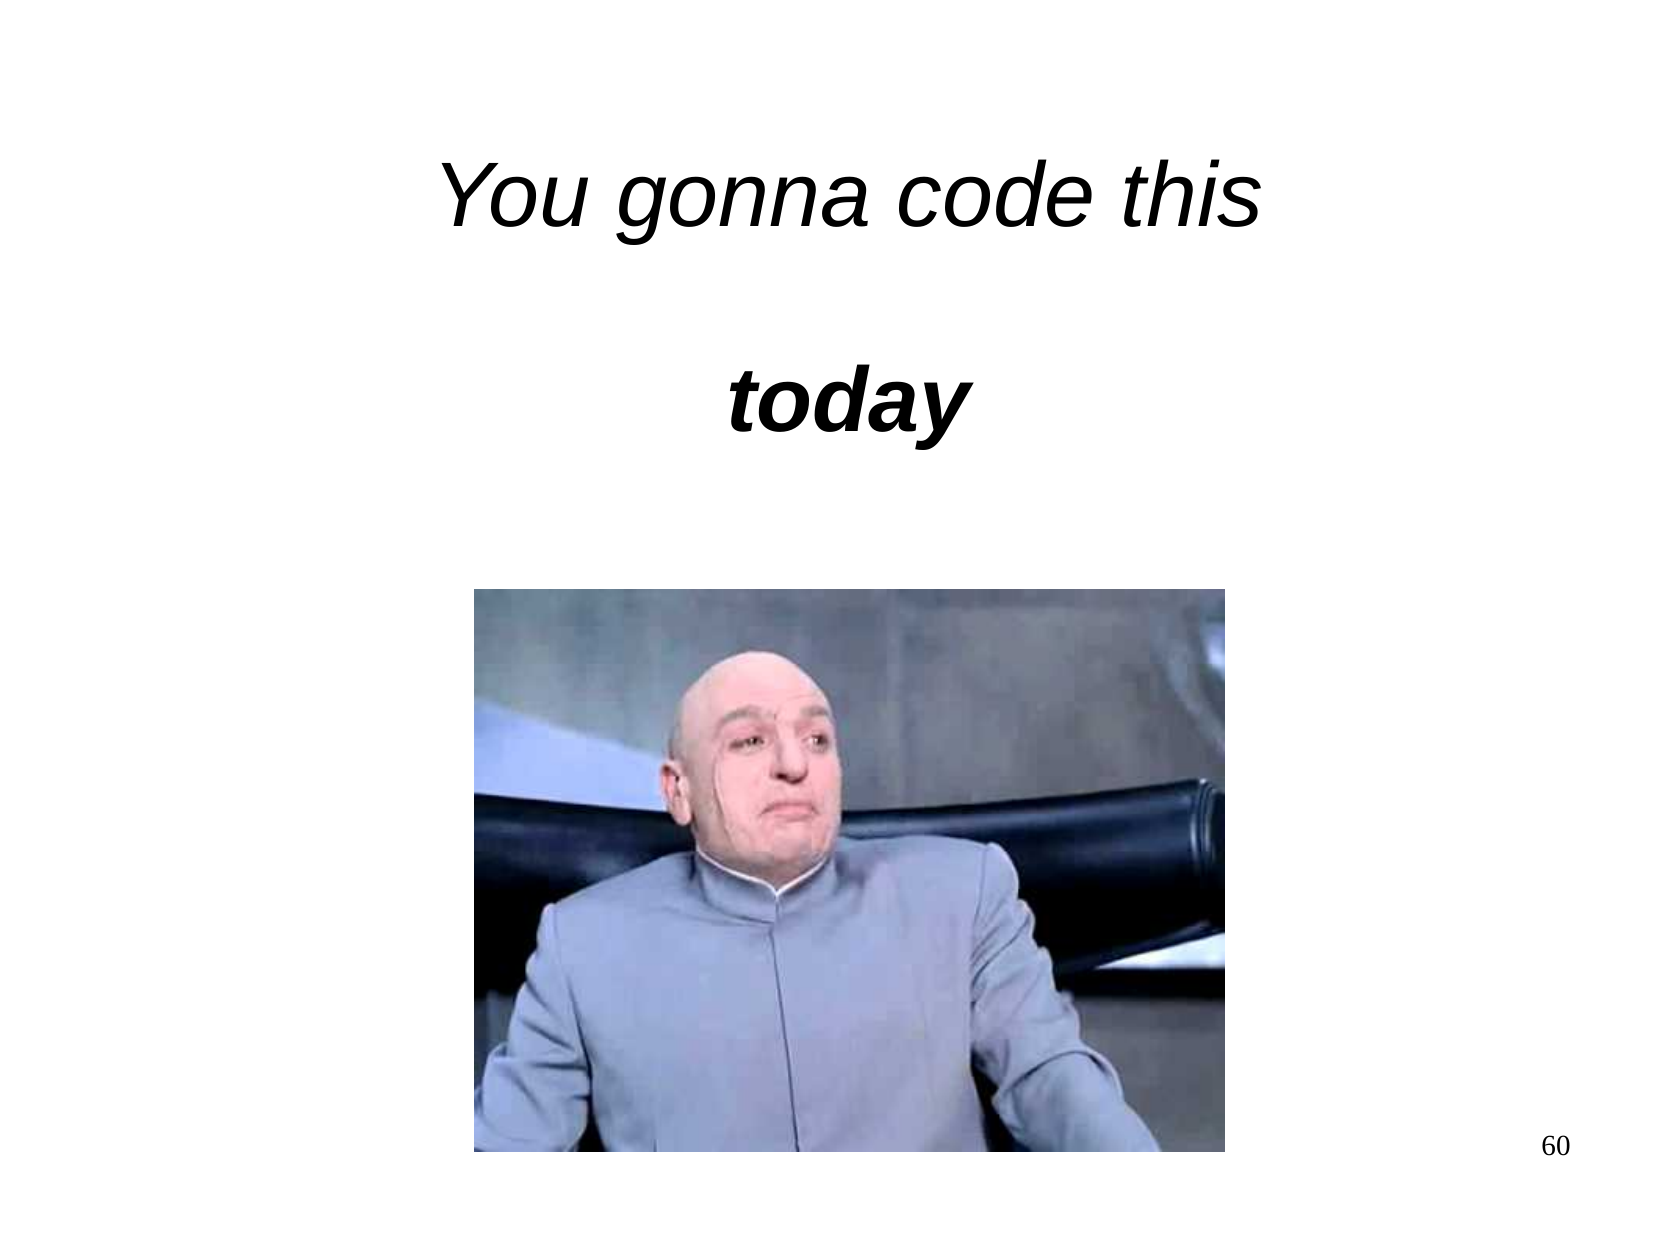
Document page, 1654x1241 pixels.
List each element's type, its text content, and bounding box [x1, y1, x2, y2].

picture [474, 589, 1225, 1153]
text_box You gonna code this today [15, 135, 1647, 664]
